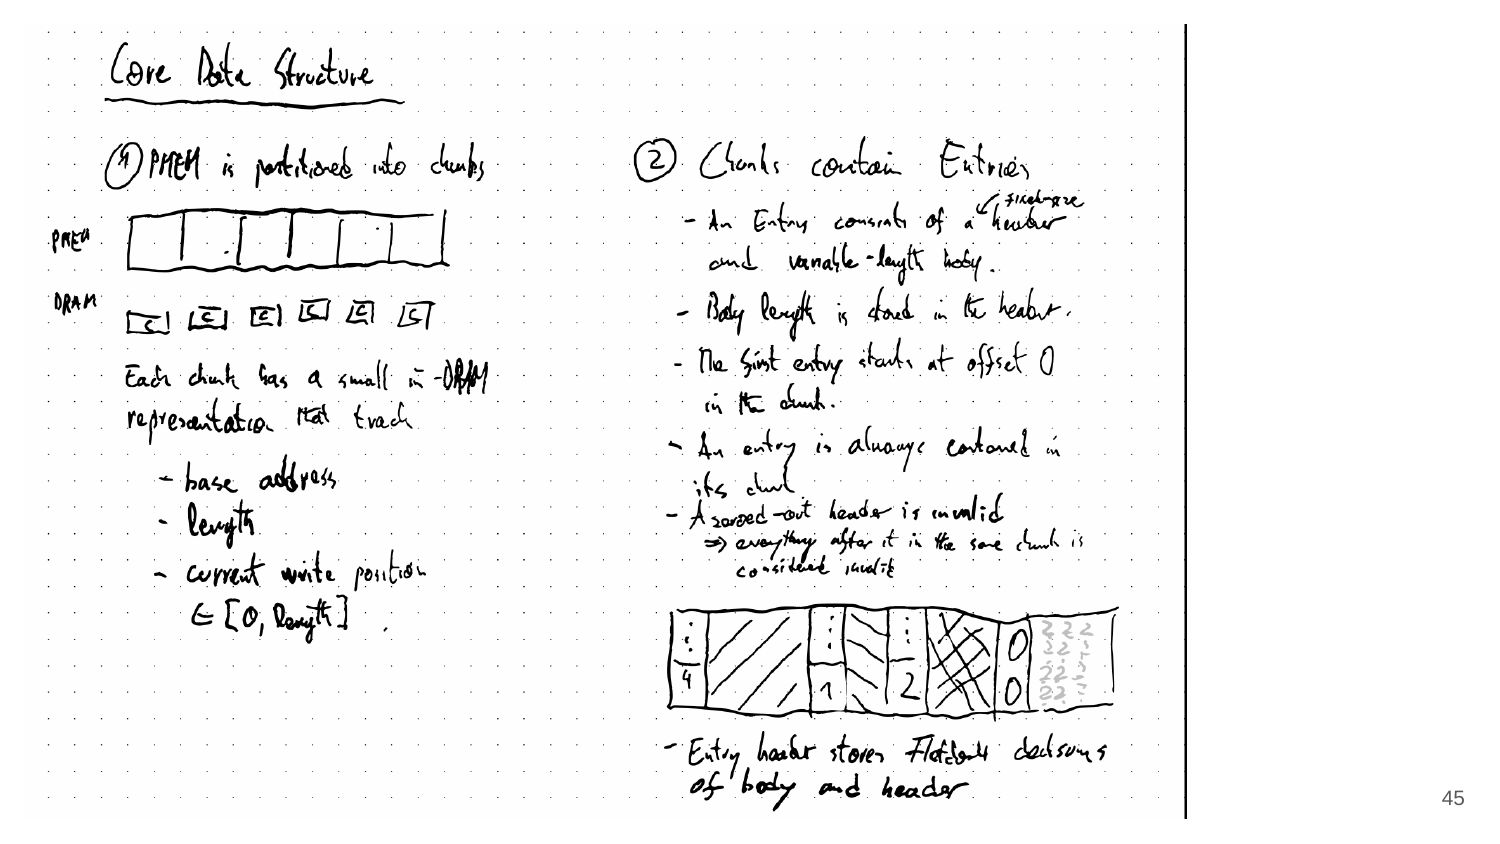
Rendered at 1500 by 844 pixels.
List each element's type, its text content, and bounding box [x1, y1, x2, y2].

picture [24, 24, 1187, 819]
slide_number <number> [1389, 764, 1480, 830]
